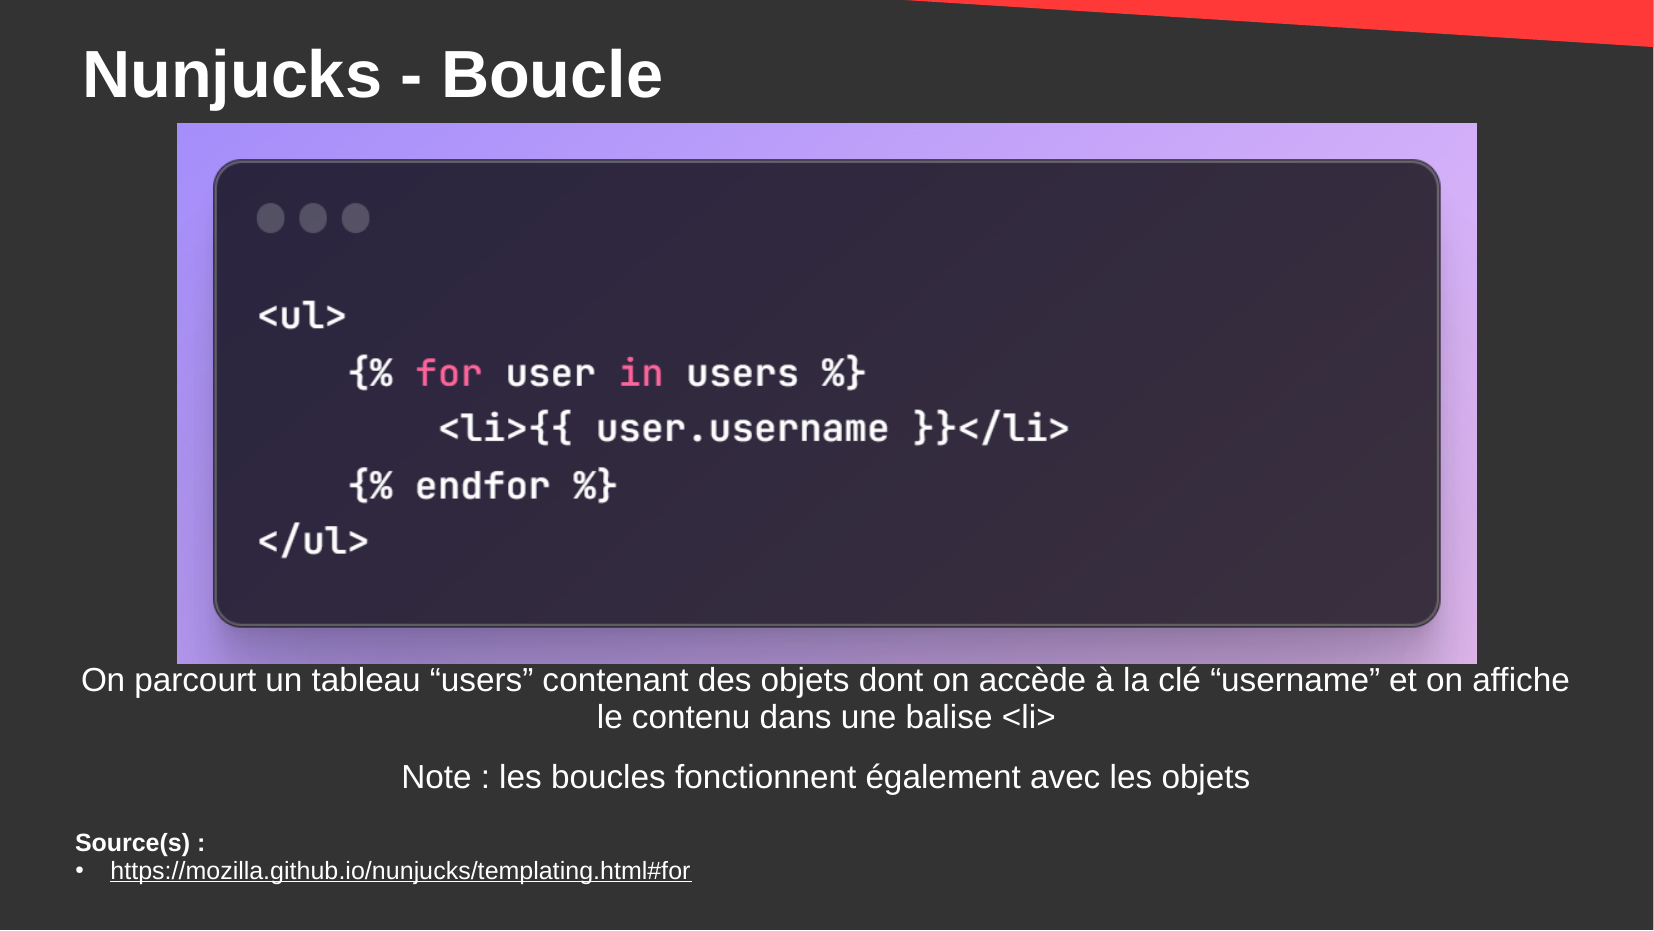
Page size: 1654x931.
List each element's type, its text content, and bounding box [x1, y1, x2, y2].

picture [177, 123, 1477, 661]
title Nunjucks - Boucle [82, 37, 1571, 112]
text_box [904, 0, 1654, 48]
list On parcourt un tableau “users” contenant des objets dont on accède à la clé “username” et on affiche le contenu dans une balise <li> Note : les boucles fonctionnent également avec les objets [64, 661, 1589, 798]
text_box Source(s) : https://mozilla.github.io/nunjucks/templating.html#for [60, 821, 1546, 931]
